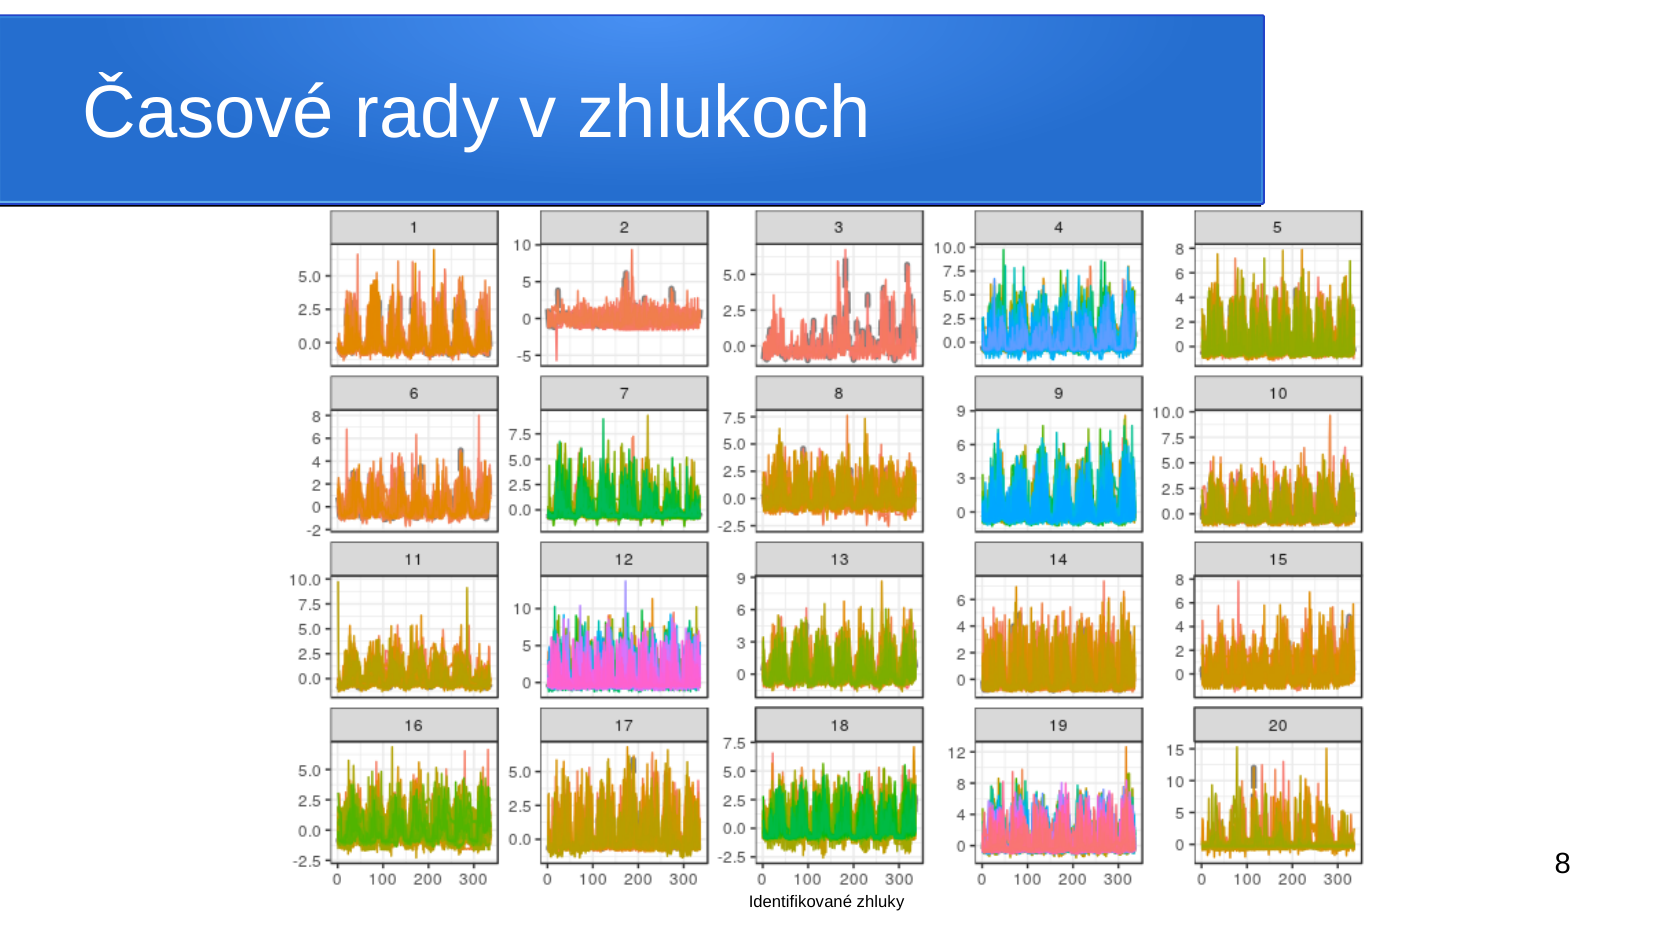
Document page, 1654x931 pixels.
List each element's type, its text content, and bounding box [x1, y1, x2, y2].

picture [282, 210, 1372, 886]
title Časové rady v zhlukoch [82, 29, 1291, 196]
text_box Identifikované zhluky [733, 885, 920, 919]
